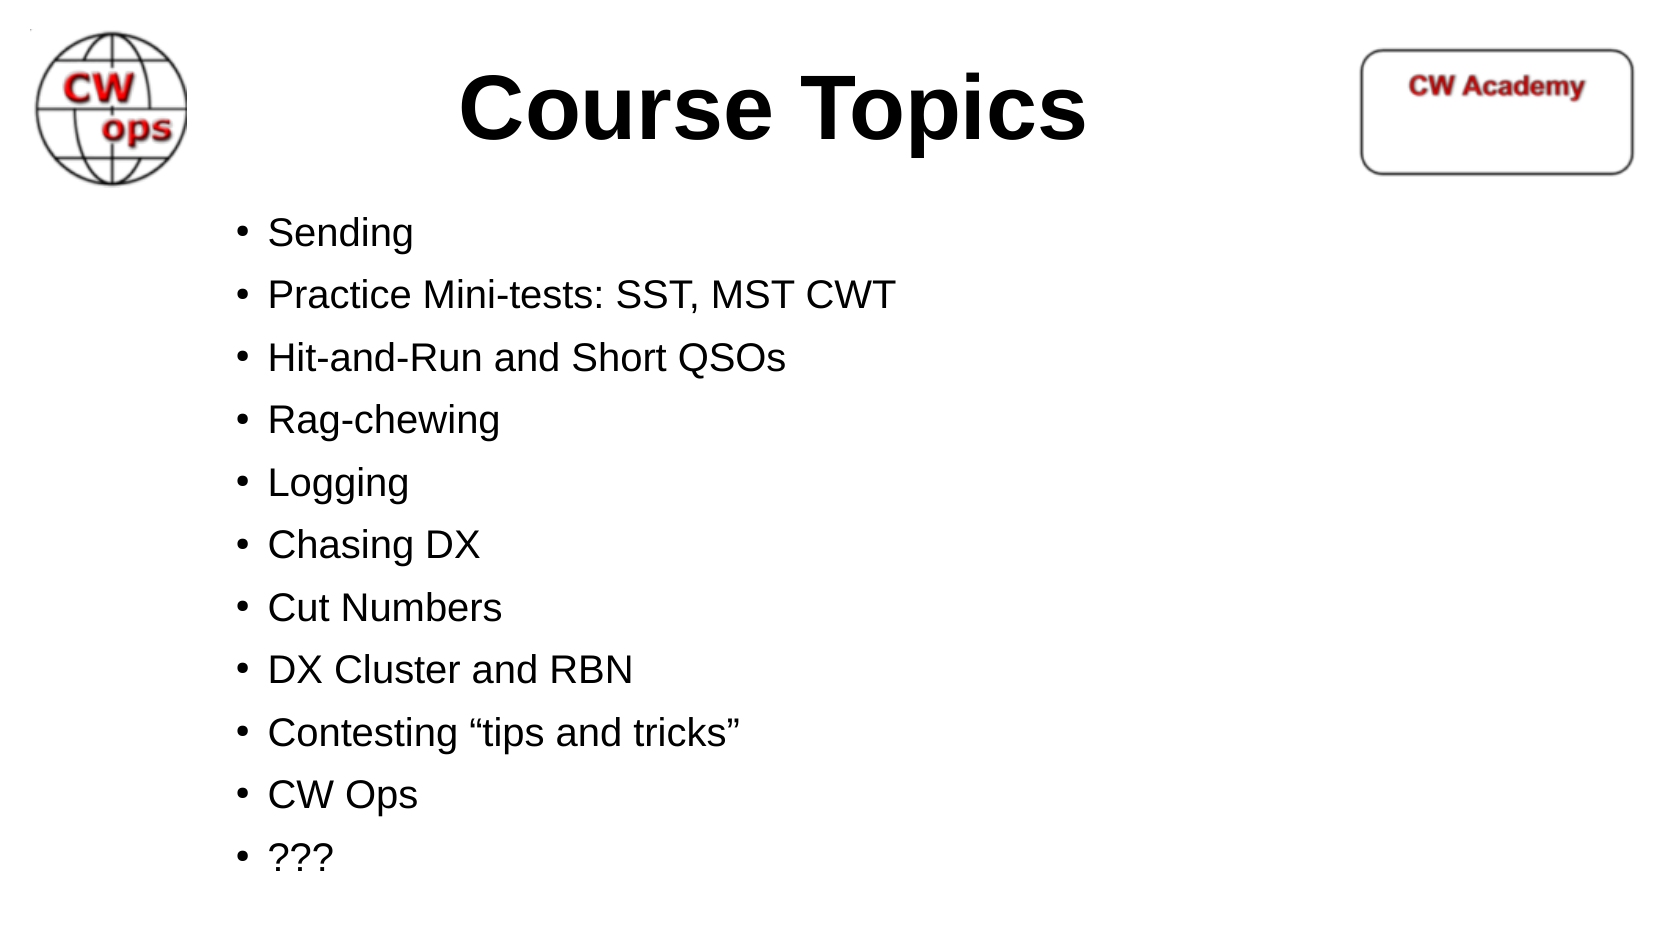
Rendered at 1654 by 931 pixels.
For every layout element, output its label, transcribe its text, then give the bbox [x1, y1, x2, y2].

list Sending Practice Mini-tests: SST, MST CWT Hit-and-Run and Short QSOs Rag-chewing Logging Chasing DX Cut Numbers DX Cluster and RBN Contesting “tips and tricks” CW Ops ??? [225, 210, 1576, 886]
picture [1519, 37, 1640, 186]
title Course Topics [30, 30, 1519, 186]
picture [61, 186, 187, 194]
